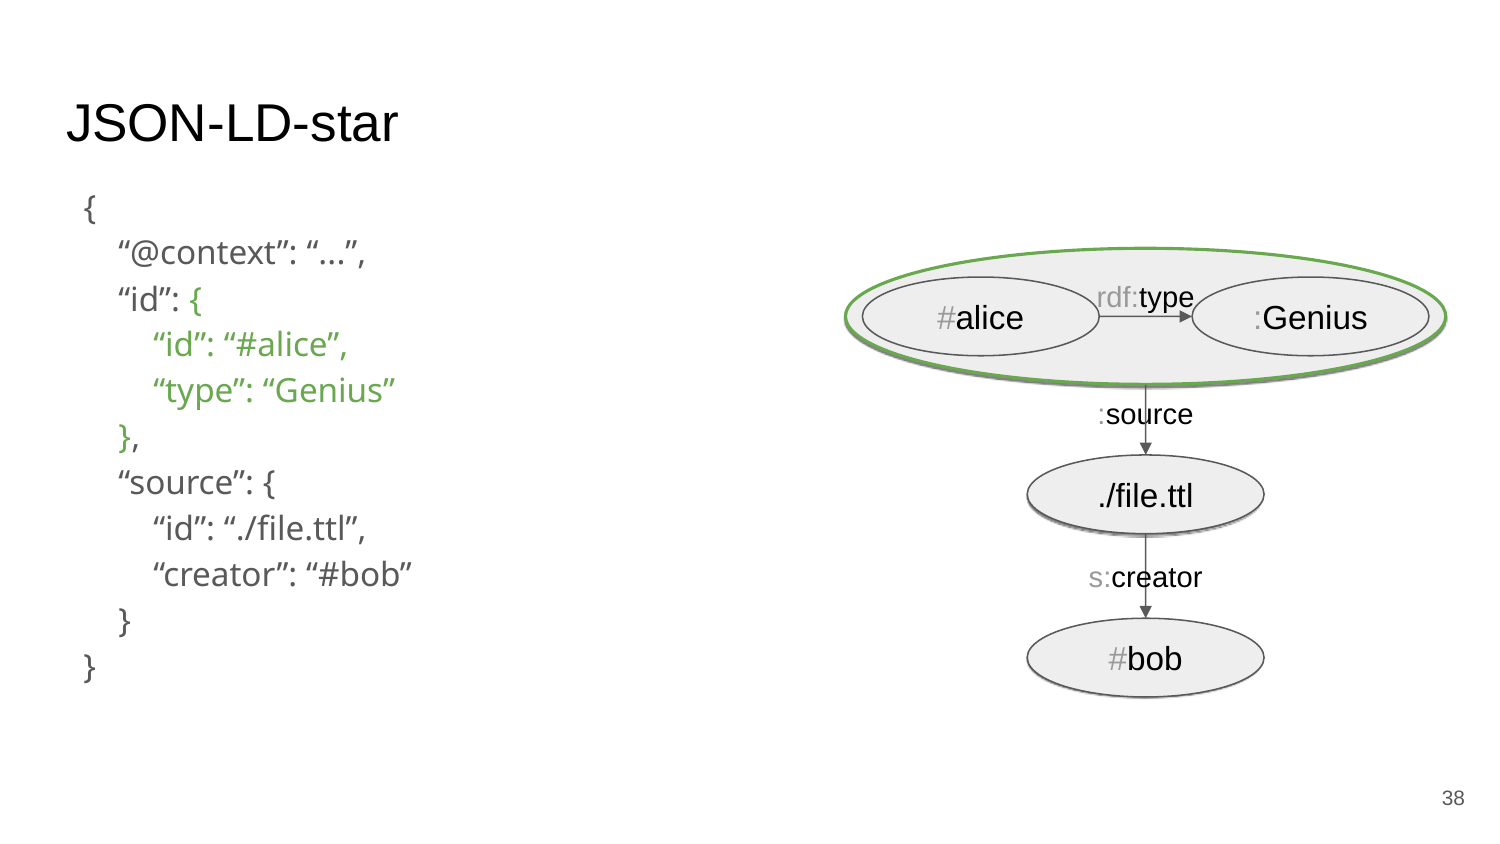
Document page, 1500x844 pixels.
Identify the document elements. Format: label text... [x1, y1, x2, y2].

text_box ./file.ttl [1027, 454, 1265, 534]
text_box [845, 248, 1446, 384]
text_box :source [1027, 384, 1144, 441]
text_box s:creator [1027, 548, 1265, 604]
text_box rdf:type [1080, 268, 1211, 324]
text_box :Genius [1192, 277, 1429, 356]
text_box #bob [1027, 618, 1265, 697]
text_box #alice [862, 277, 1097, 356]
title JSON-LD-star [51, 72, 1449, 167]
slide_number <number> [1389, 764, 1480, 830]
list { “@context”: “...”, “id”: { “id”: “#alice”, “type”: “Genius” }, “source”: { “id”: “./file.ttl”, “creator”: “#bob” } } [51, 189, 904, 750]
text_box :source [1147, 384, 1265, 441]
